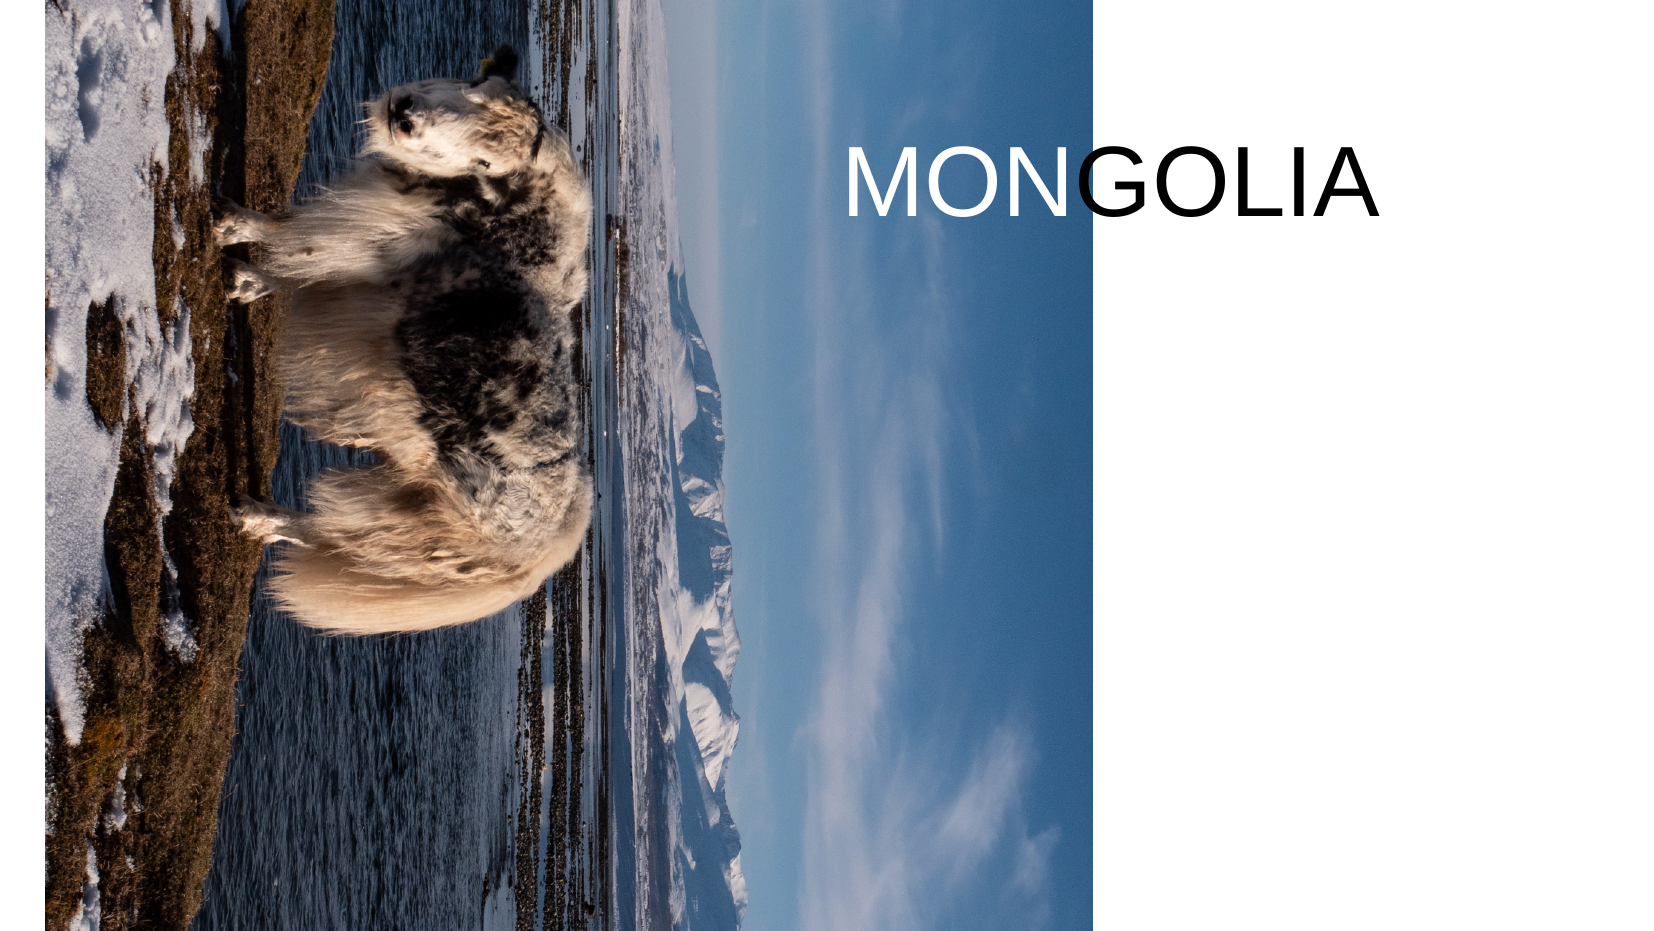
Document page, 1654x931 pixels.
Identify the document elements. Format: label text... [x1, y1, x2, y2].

text_box MONGOLIA [826, 118, 1396, 245]
picture [44, 0, 1093, 931]
